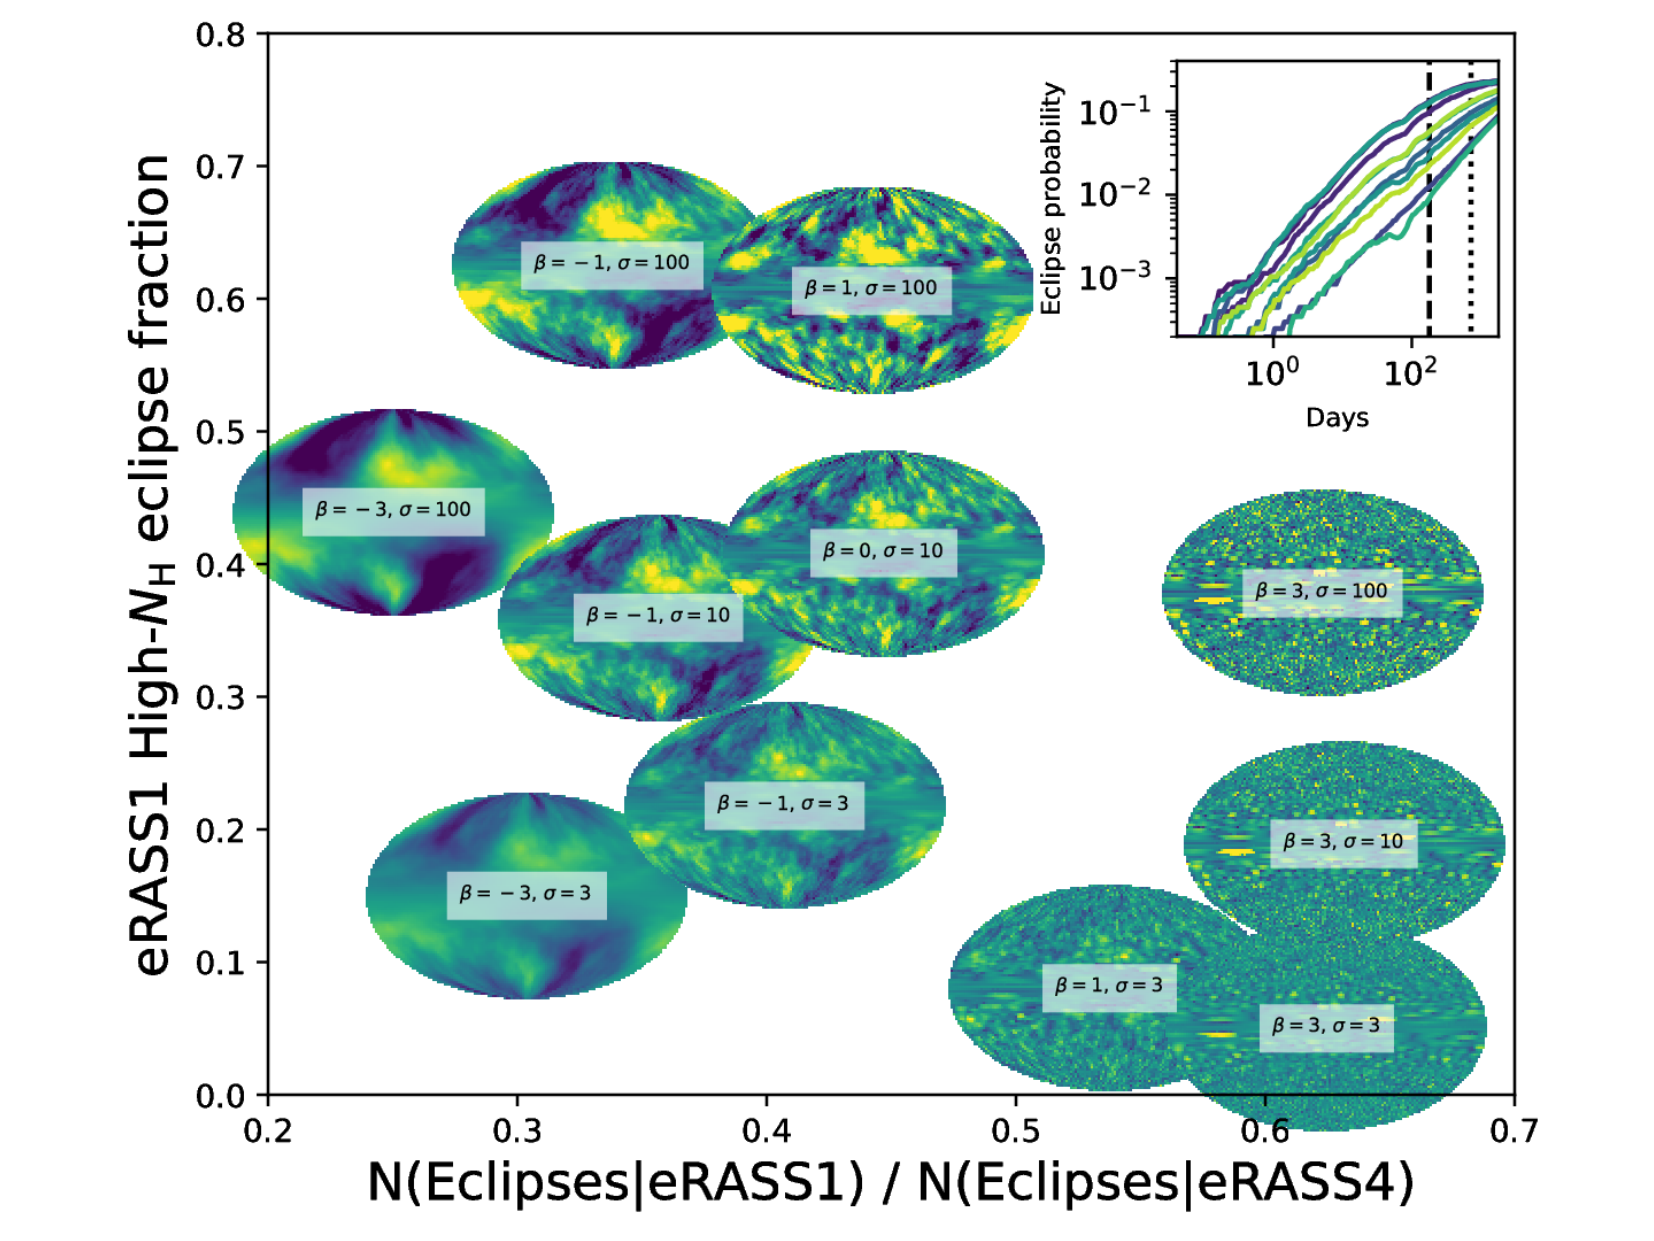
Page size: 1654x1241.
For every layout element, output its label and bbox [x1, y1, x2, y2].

picture [105, 0, 1563, 1235]
